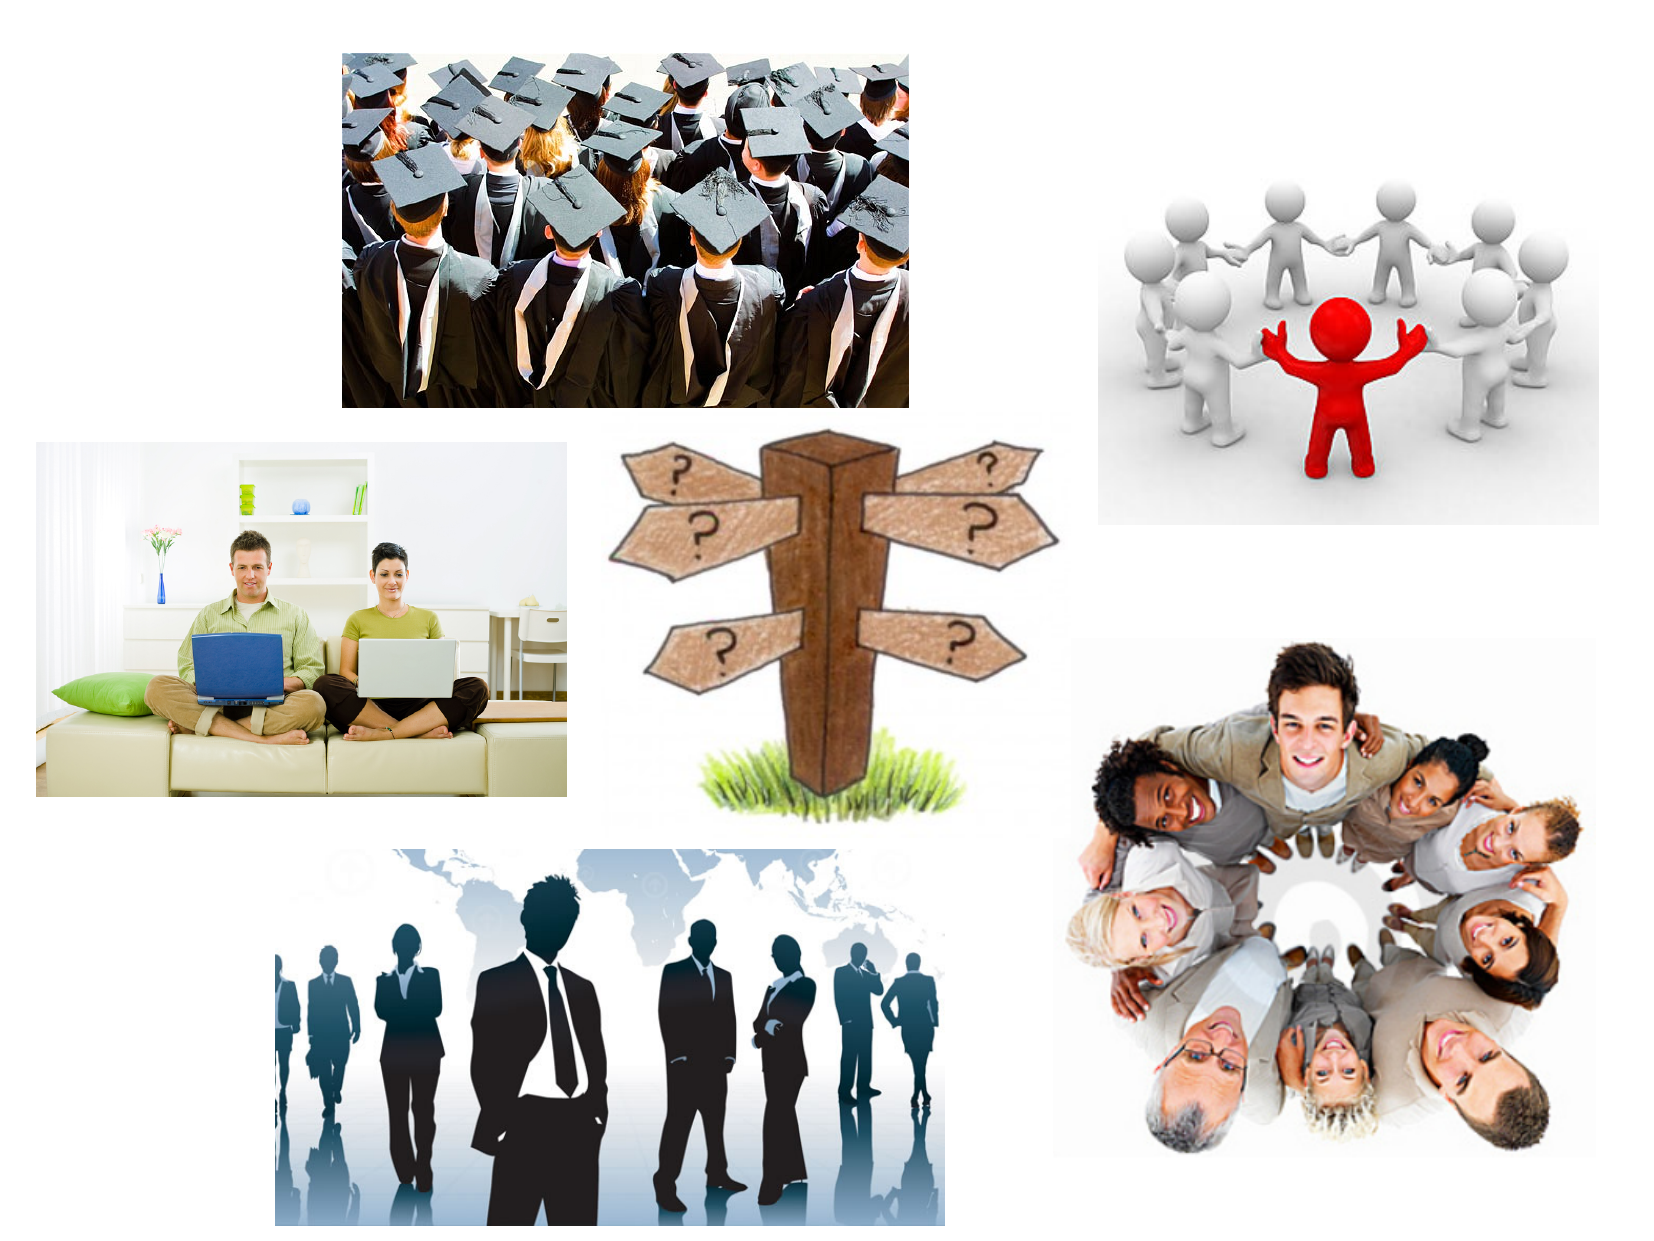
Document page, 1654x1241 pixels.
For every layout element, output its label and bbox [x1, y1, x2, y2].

picture [275, 849, 945, 1226]
picture [342, 53, 909, 408]
picture [601, 412, 1596, 1161]
picture [1098, 141, 1599, 525]
picture [36, 442, 567, 797]
